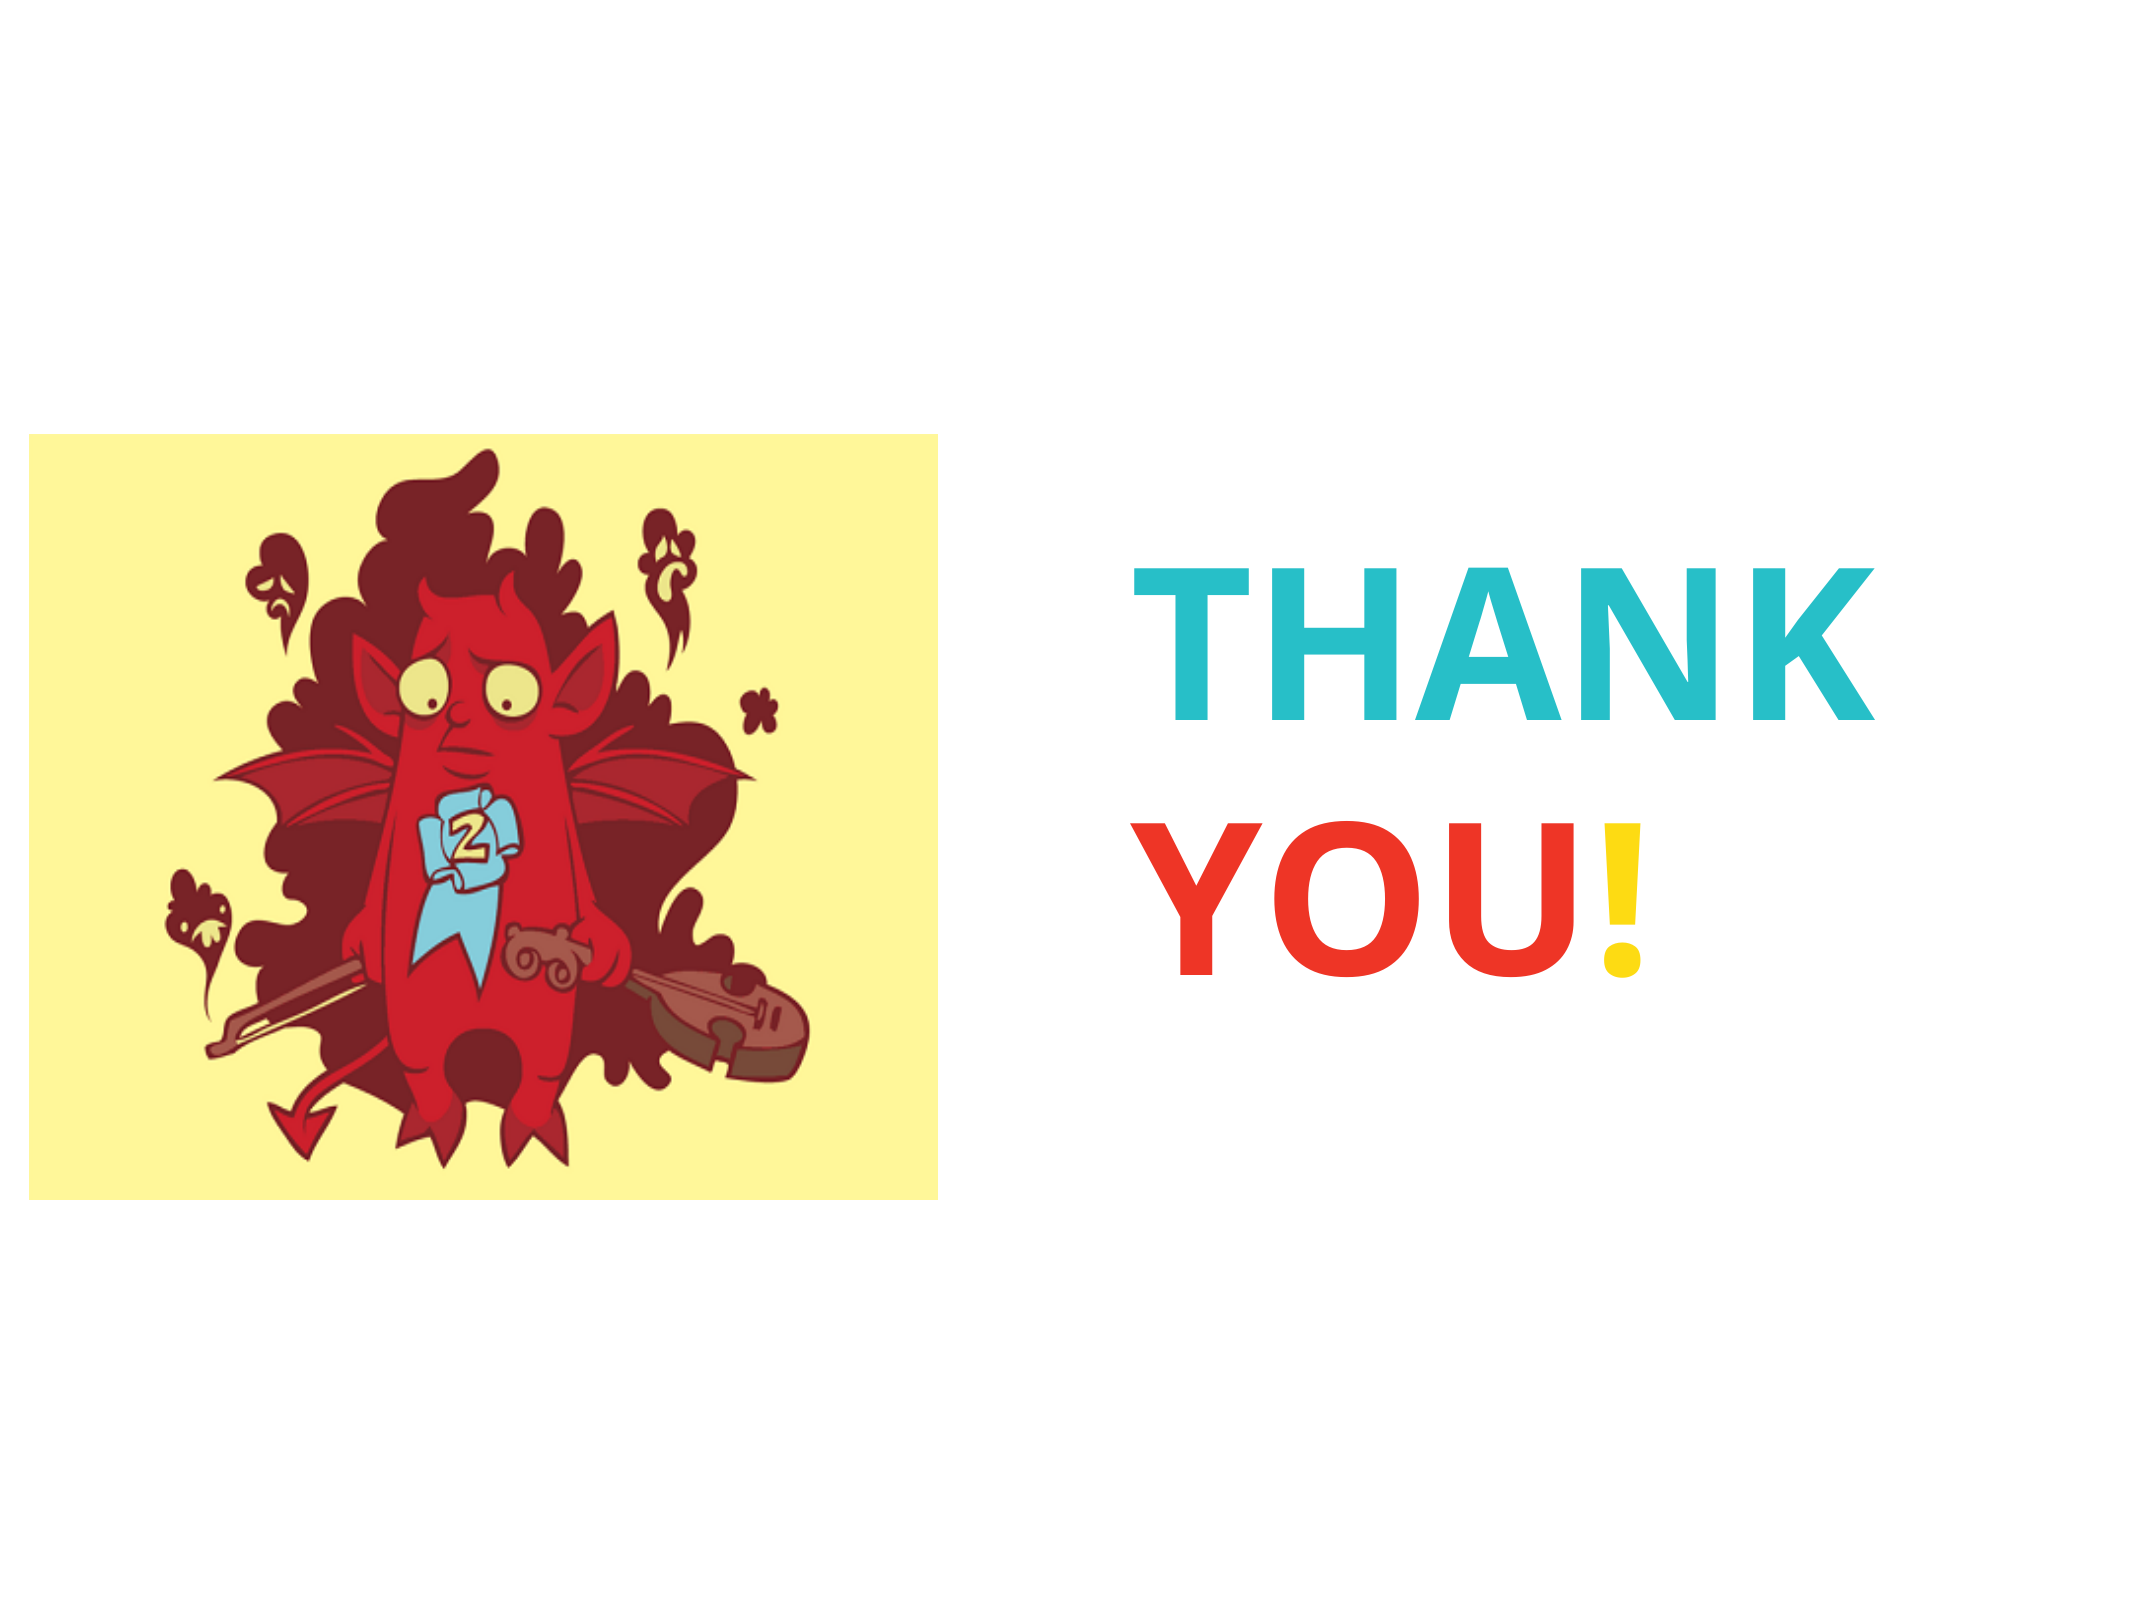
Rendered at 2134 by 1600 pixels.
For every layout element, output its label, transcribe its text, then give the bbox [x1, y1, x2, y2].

text_box THANK YOU! [1120, 508, 2096, 930]
text_box THANK YOU! [1308, 848, 1385, 930]
picture [29, 434, 938, 1201]
